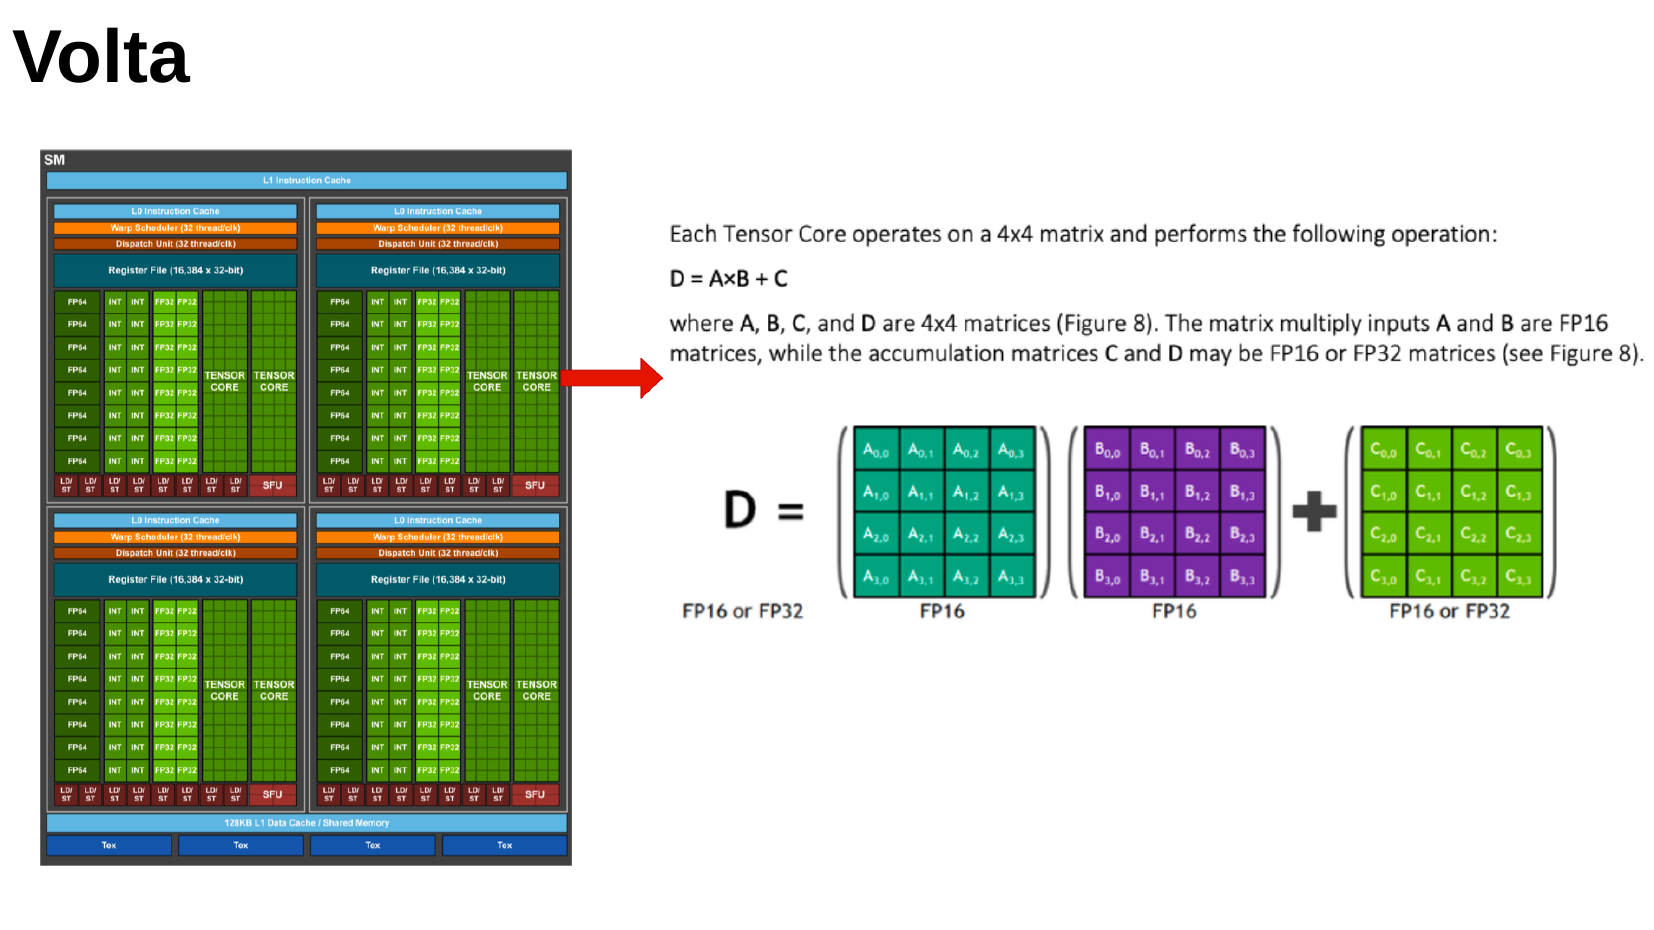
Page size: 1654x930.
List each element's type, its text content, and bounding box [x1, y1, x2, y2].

picture [40, 149, 1653, 867]
title Volta [12, 0, 263, 113]
